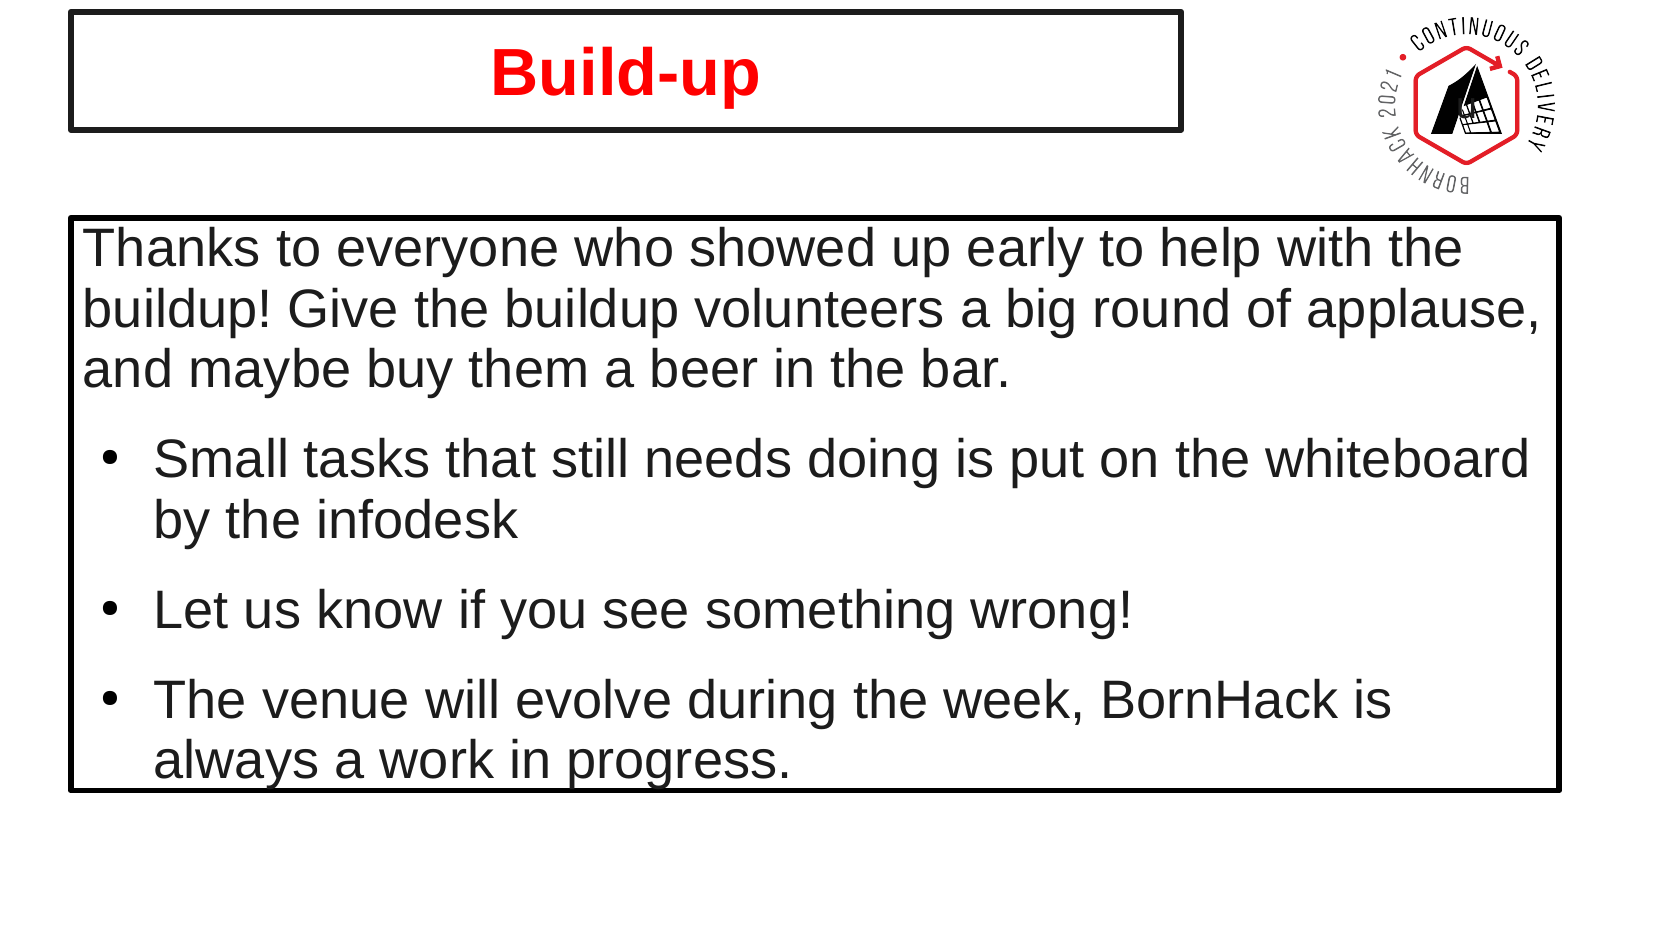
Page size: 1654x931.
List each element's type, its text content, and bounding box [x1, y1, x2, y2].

picture [1378, 17, 1555, 194]
title Build-up [70, 11, 1182, 130]
subtitle Thanks to everyone who showed up early to help with the buildup! Give the buildup volunteers a big round of applause, and maybe buy them a beer in the bar. Small tasks that still needs doing is put on the whiteboard by the infodesk Let us know if you see something wrong! The venue will evolve during the week, BornHack is always a work in progress. [70, 217, 1560, 791]
